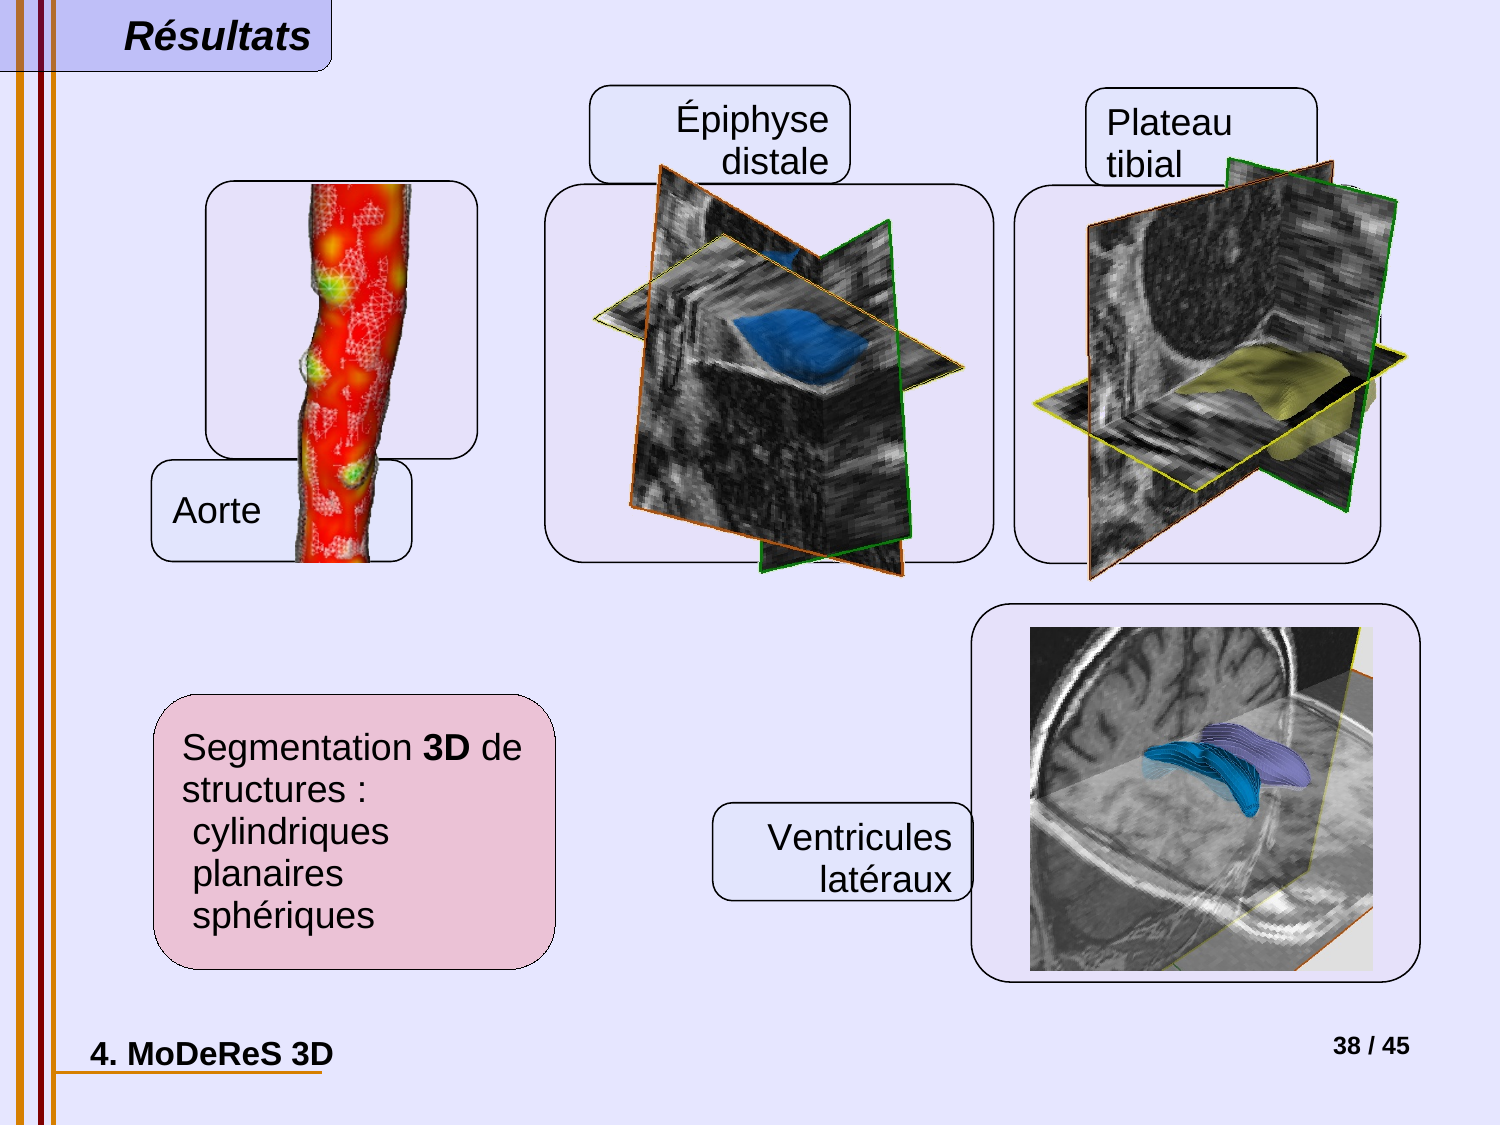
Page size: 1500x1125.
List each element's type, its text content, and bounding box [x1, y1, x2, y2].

text_box [205, 181, 478, 459]
text_box Plateau tibial [1085, 87, 1318, 134]
text_box Segmentation 3D de structures : cylindriques planaires sphériques [153, 694, 556, 970]
text_box Épiphyse distale [589, 85, 851, 148]
text_box Ventricules latéraux [712, 802, 974, 901]
picture [264, 184, 447, 563]
text_box Résultats [0, 0, 332, 72]
text_box [971, 603, 1421, 983]
title 4. MoDeReS 3D [75, 1027, 597, 1080]
picture [1030, 627, 1373, 971]
text_box [544, 196, 556, 551]
picture [556, 134, 1451, 593]
text_box Aorte [151, 459, 264, 562]
